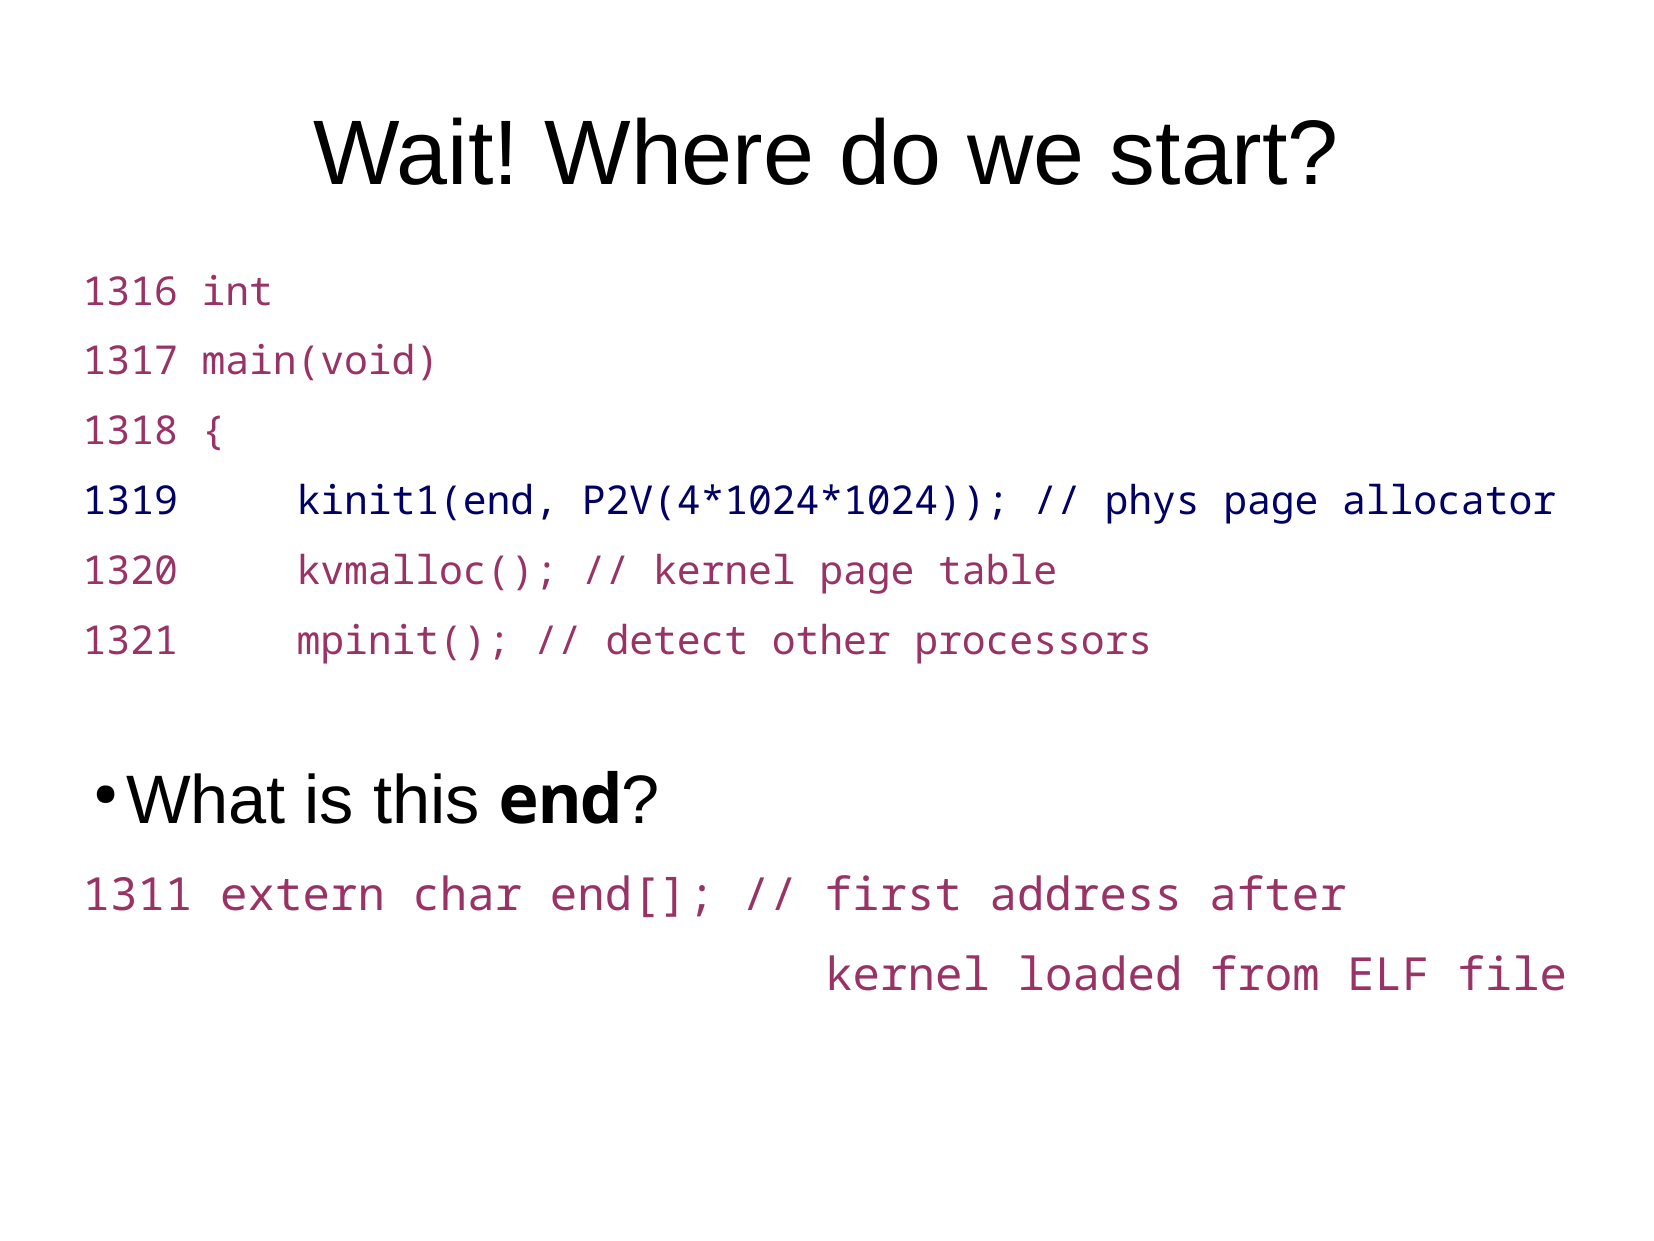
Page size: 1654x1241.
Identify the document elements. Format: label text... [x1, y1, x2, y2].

list What is this end? 1311 extern char end[]; // first address after kernel loaded from ELF file [82, 750, 1571, 1051]
title Wait! Where do we start? [82, 49, 1571, 257]
list 1316 int 1317 main(void) 1318 { 1319 kinit1(end, P2V(4*1024*1024)); // phys page allocator 1320 kvmalloc(); // kernel page table 1321 mpinit(); // detect other processors [82, 262, 1571, 676]
